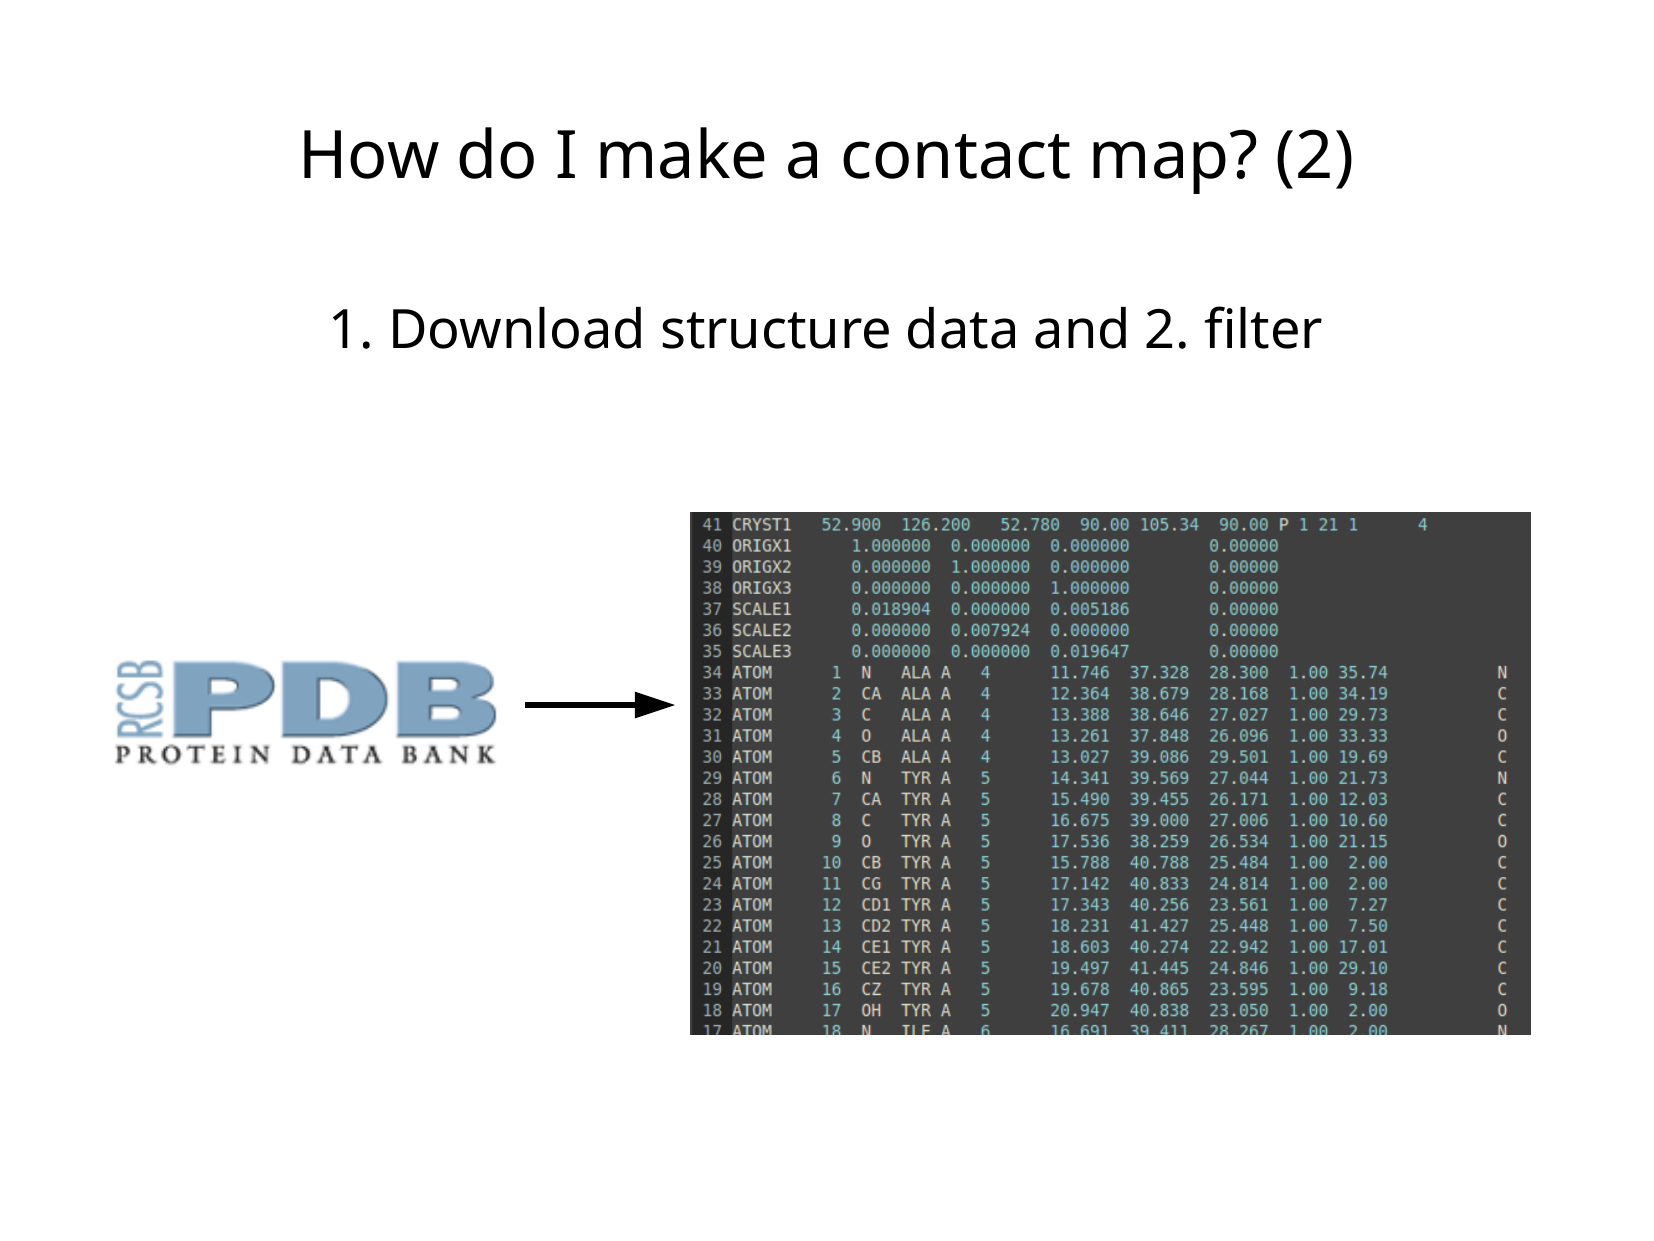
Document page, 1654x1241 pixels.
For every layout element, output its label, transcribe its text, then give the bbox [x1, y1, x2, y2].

picture [95, 634, 511, 796]
picture [690, 512, 1531, 1036]
list 1. Download structure data and 2. filter [82, 290, 1571, 1010]
title How do I make a contact map? (2) [82, 49, 1571, 257]
